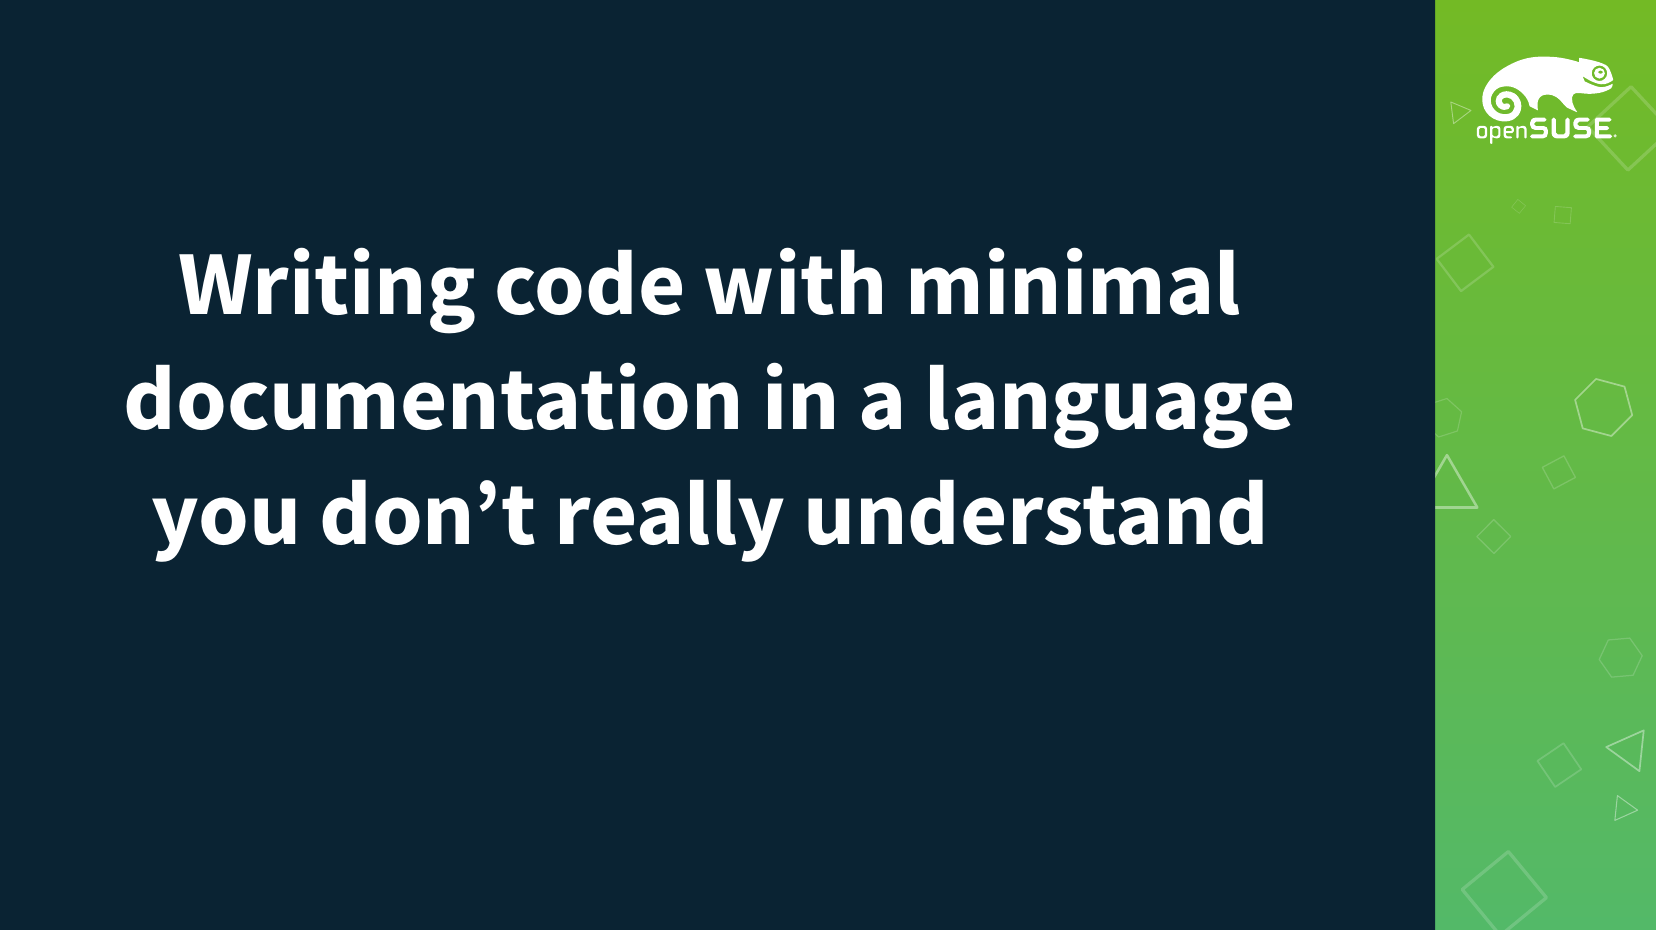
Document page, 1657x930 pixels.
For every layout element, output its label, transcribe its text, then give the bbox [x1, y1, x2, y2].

list Writing code with minimal documentation in a language you don’t really understand [82, 37, 1338, 757]
